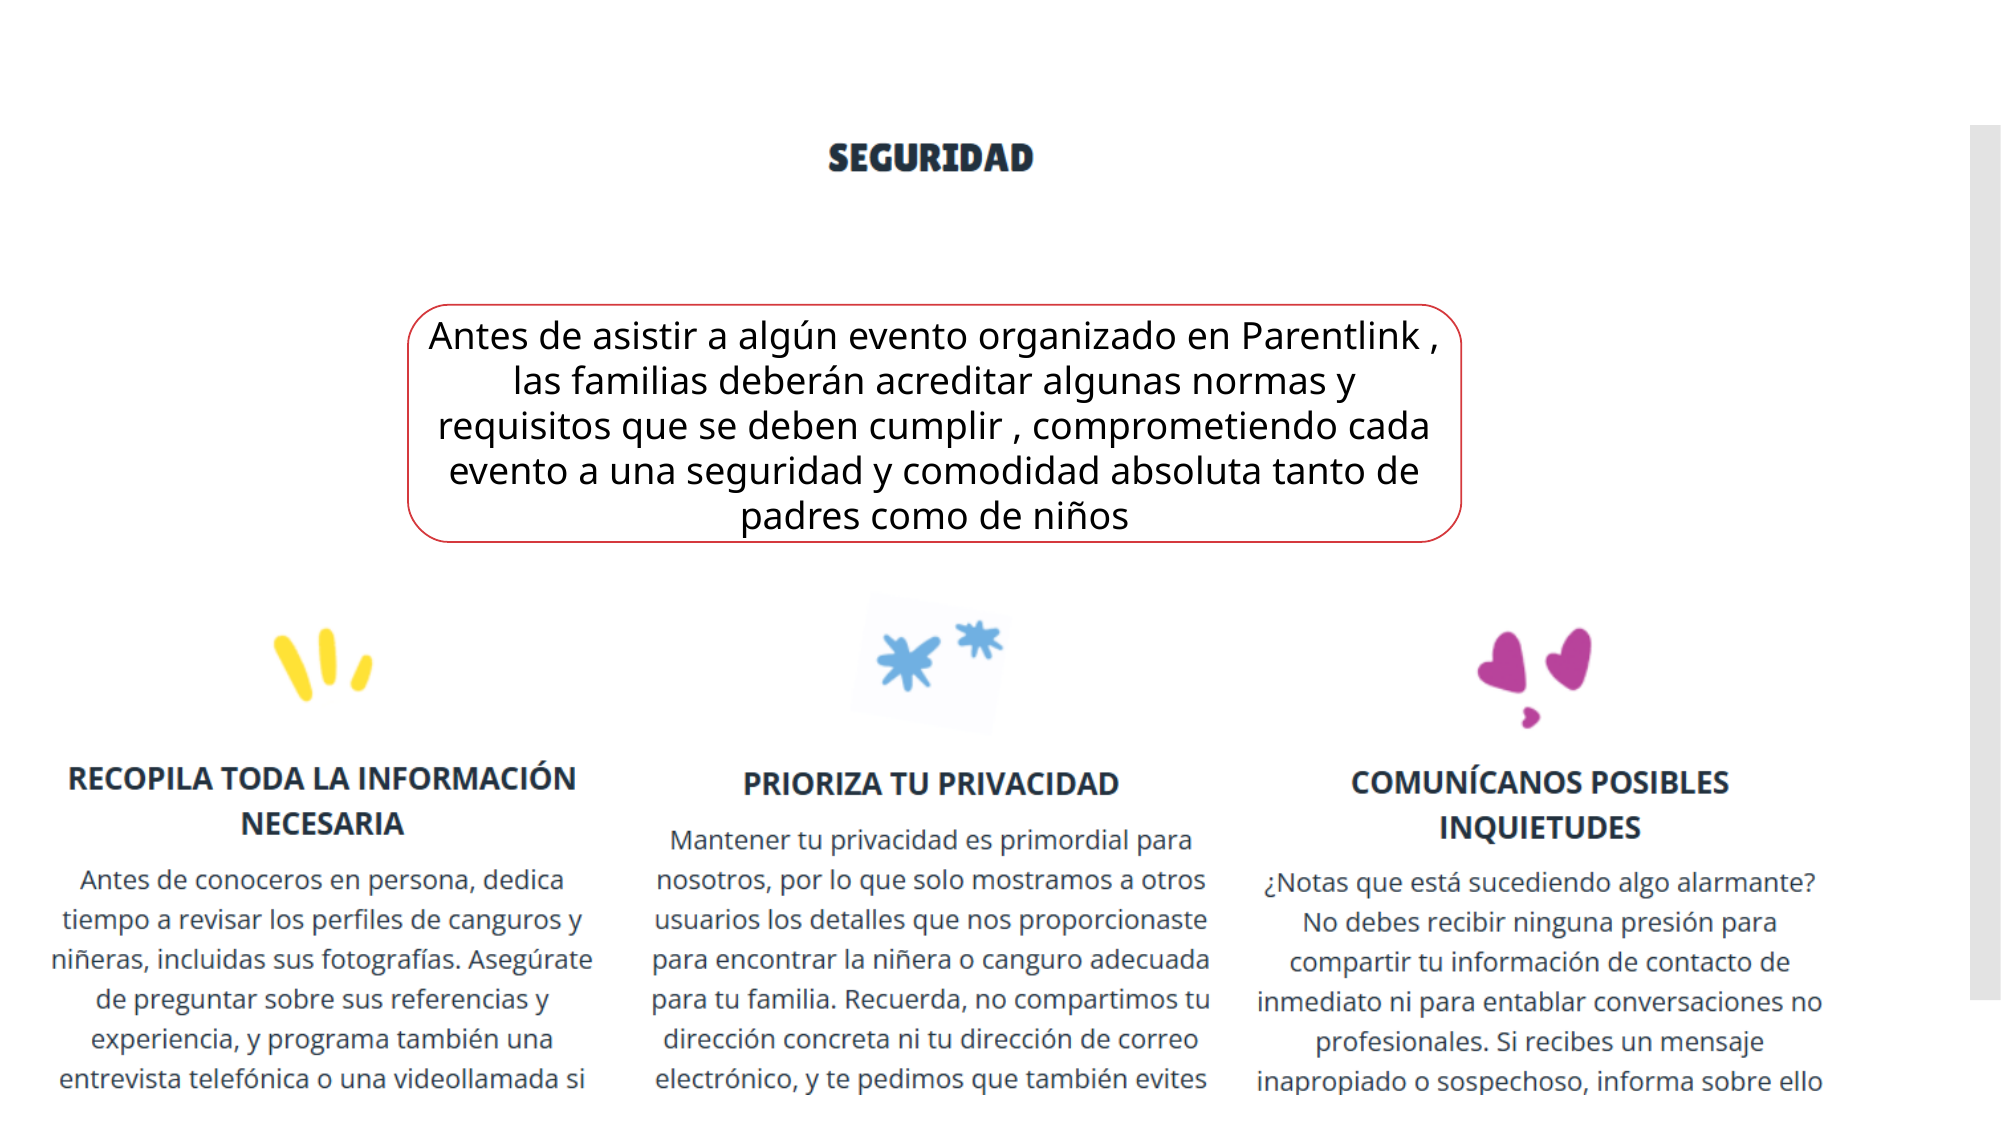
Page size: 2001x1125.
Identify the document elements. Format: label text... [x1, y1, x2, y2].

picture [0, 0, 1970, 1095]
text_box Antes de asistir a algún evento organizado en Parentlink , las familias deberán acreditar algunas normas y requisitos que se deben cumplir , comprometiendo cada evento a una seguridad y comodidad absoluta tanto de padres como de niños [408, 304, 1462, 542]
